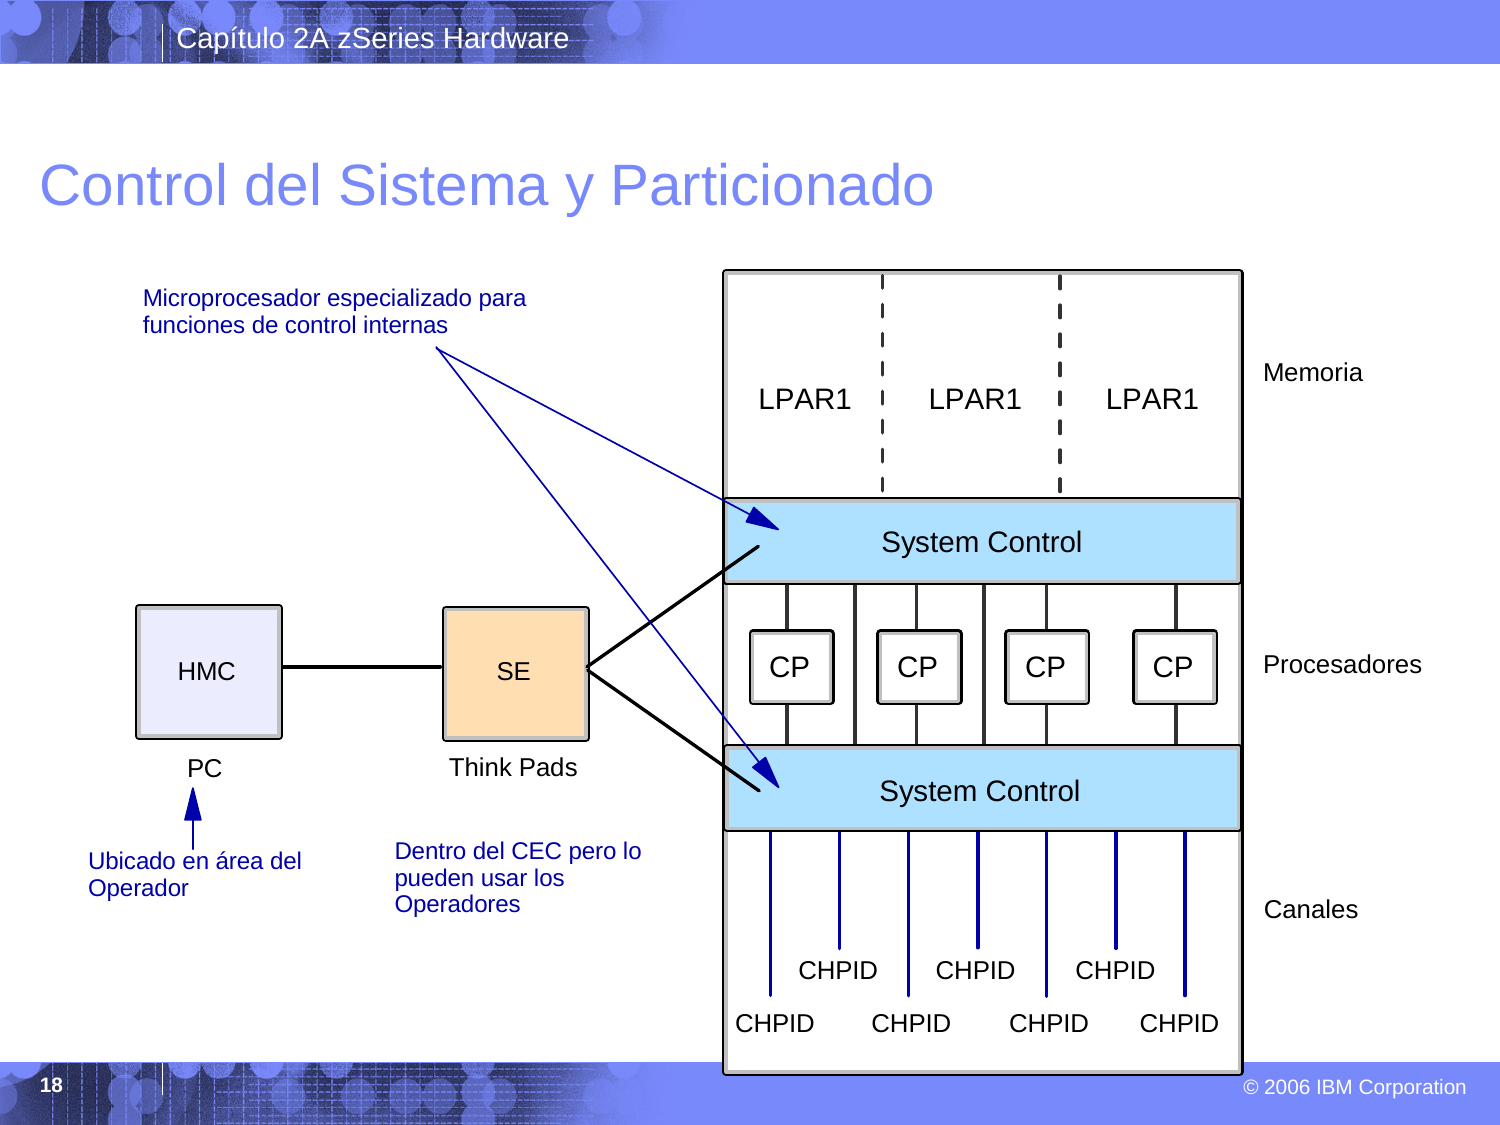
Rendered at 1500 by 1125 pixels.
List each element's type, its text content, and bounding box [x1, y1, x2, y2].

picture [0, 1063, 1500, 1125]
title Control del Sistema y Particionado [25, 142, 1378, 225]
chart [87, 259, 1425, 1077]
picture [1, 1, 1500, 63]
